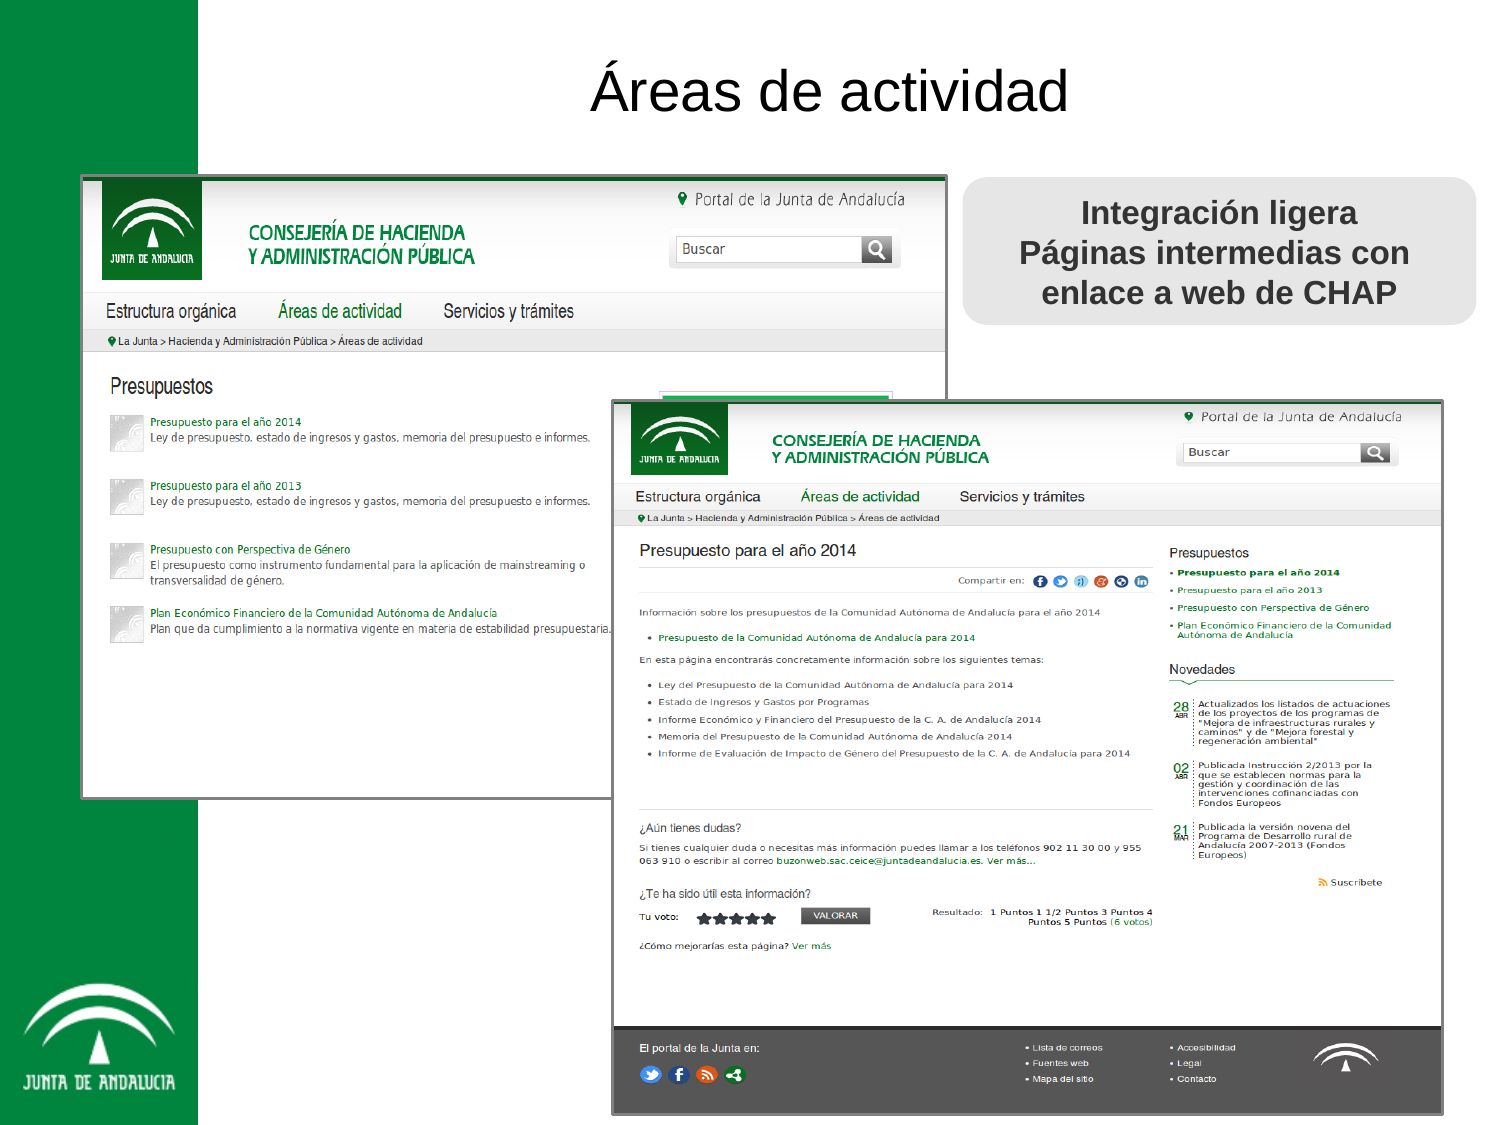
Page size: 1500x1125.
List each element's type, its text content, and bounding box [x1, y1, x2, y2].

picture [614, 401, 1441, 1114]
text_box Integración ligera Páginas intermedias con enlace a web de CHAP [962, 177, 1477, 325]
title Áreas de actividad [265, 16, 1396, 166]
picture [0, 0, 198, 1125]
picture [82, 177, 945, 798]
